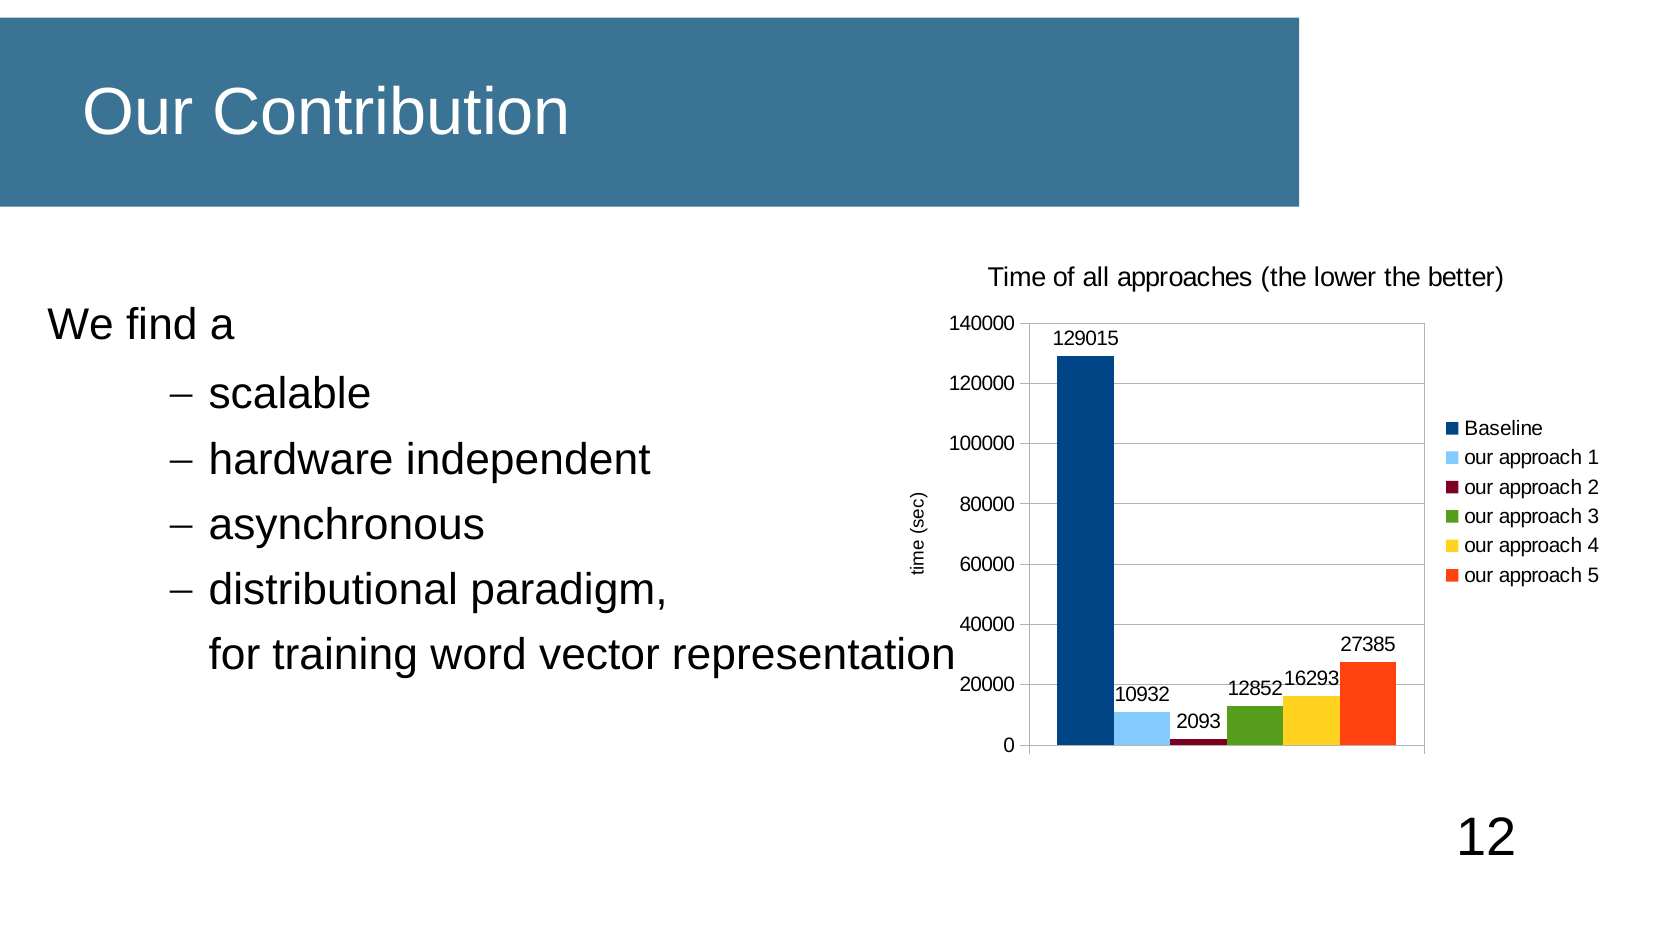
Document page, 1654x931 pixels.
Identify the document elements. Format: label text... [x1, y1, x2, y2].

chart [874, 236, 1619, 768]
title Our Contribution [82, 35, 1234, 189]
text_box [165, 354, 196, 430]
list We find a scalable hardware independent asynchronous distributional paradigm, for training word vector representation [47, 295, 874, 686]
